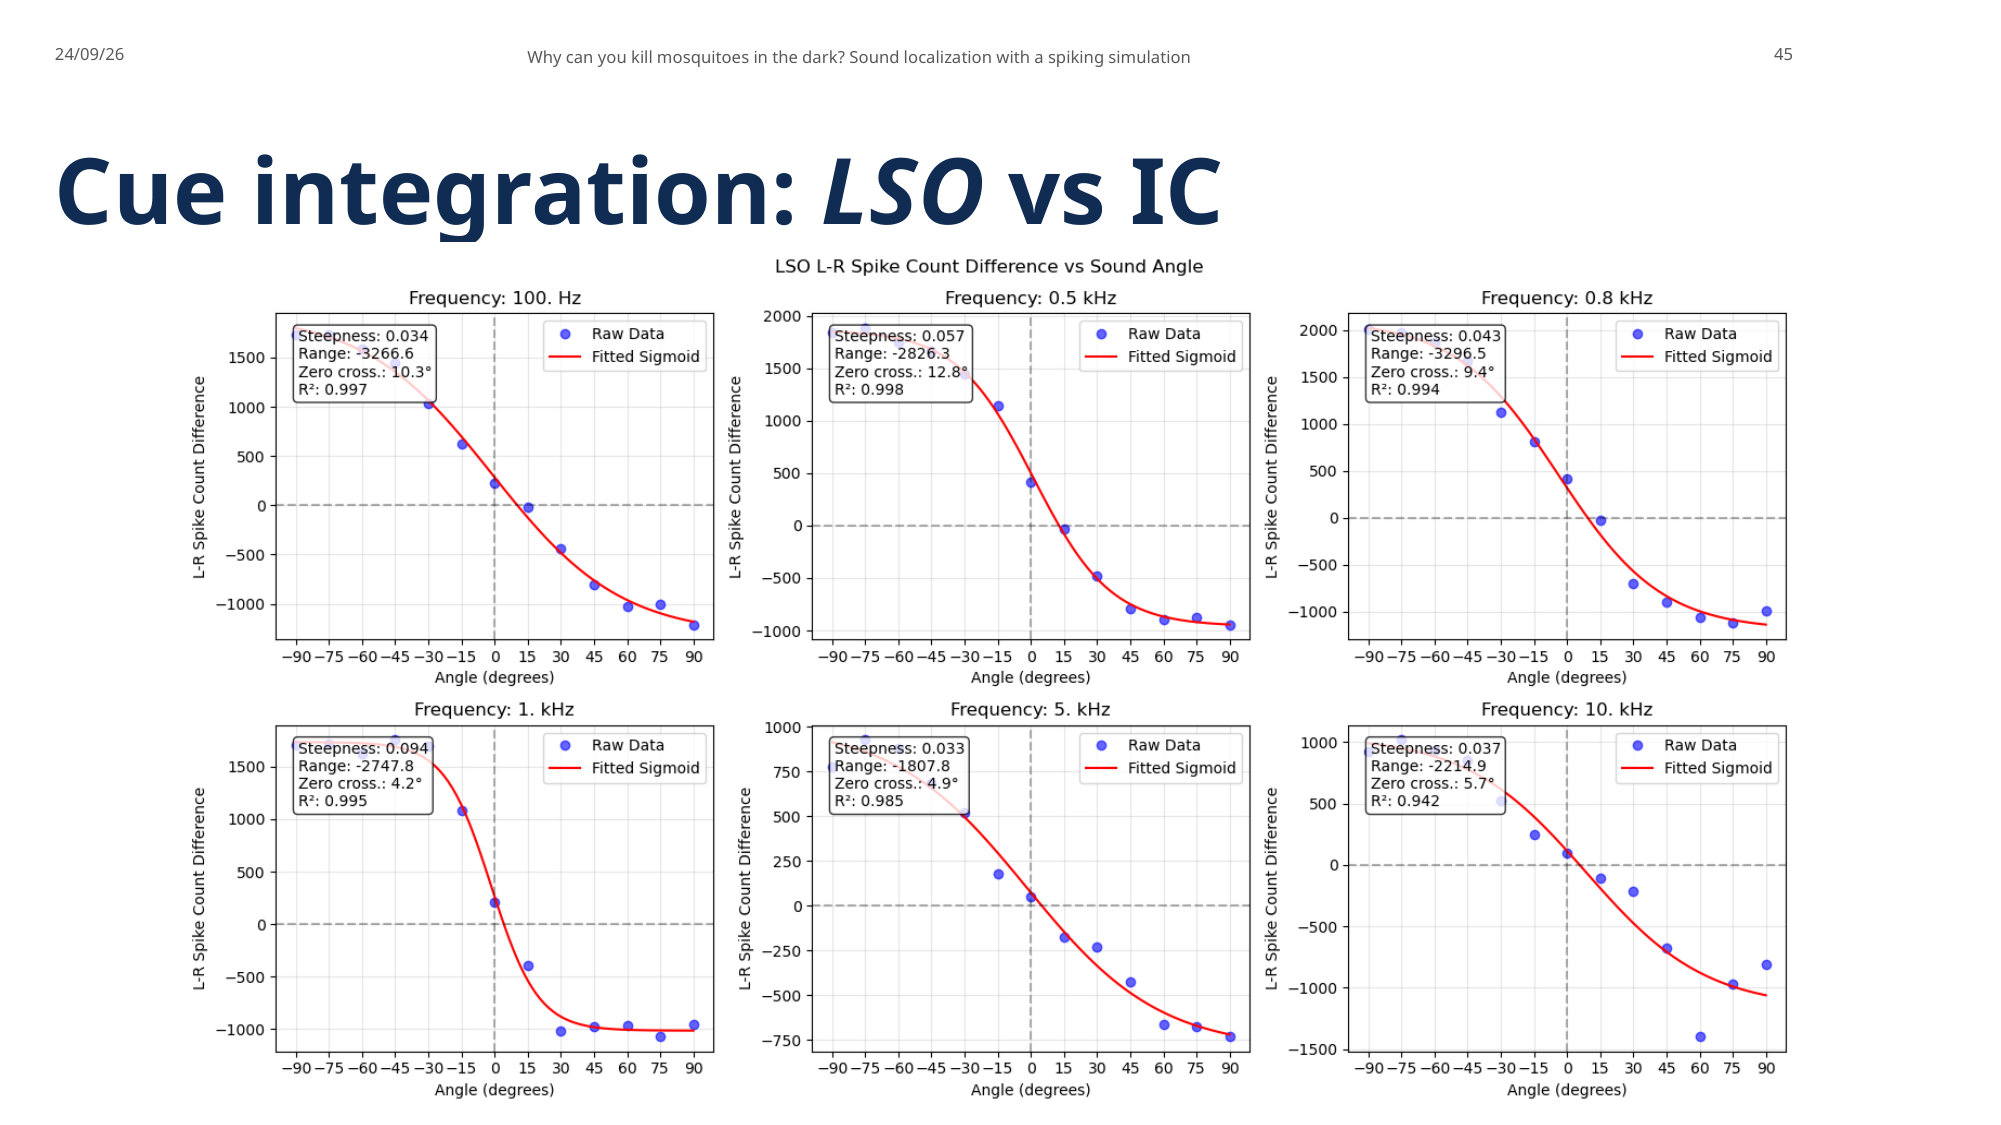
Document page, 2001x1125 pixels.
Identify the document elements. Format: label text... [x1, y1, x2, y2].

picture [177, 242, 1802, 1115]
slide_number [1774, 6, 1946, 67]
footer Why can you kill mosquitoes in the dark? Sound localization with a spiking simulation [527, 6, 1203, 67]
slide_number [54, 6, 446, 67]
title Cue integration: LSO vs IC [54, 133, 1946, 272]
